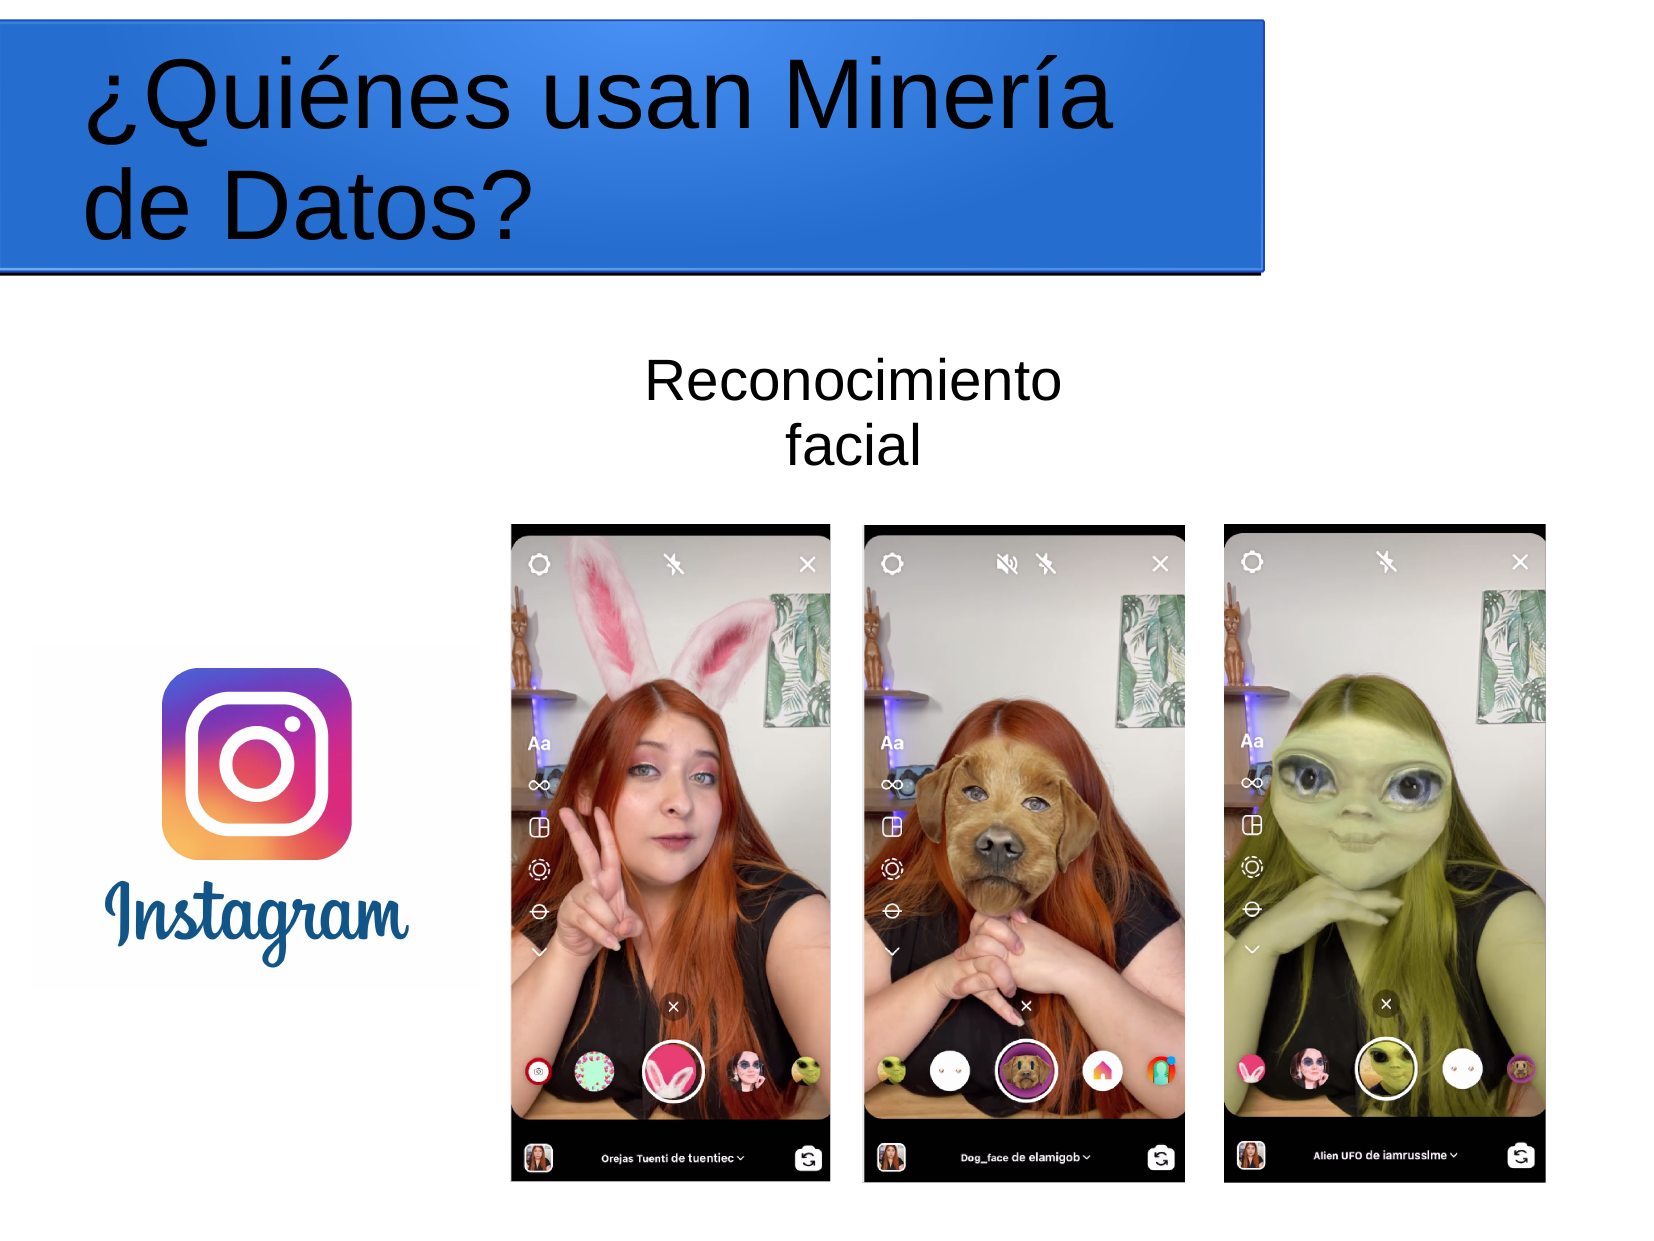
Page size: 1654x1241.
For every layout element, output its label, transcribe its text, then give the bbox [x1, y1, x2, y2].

text_box Reconocimiento facial [630, 340, 1096, 524]
title ¿Quiénes usan Minería de Datos? [82, 38, 1235, 261]
picture [31, 646, 481, 991]
picture [510, 524, 1546, 1183]
